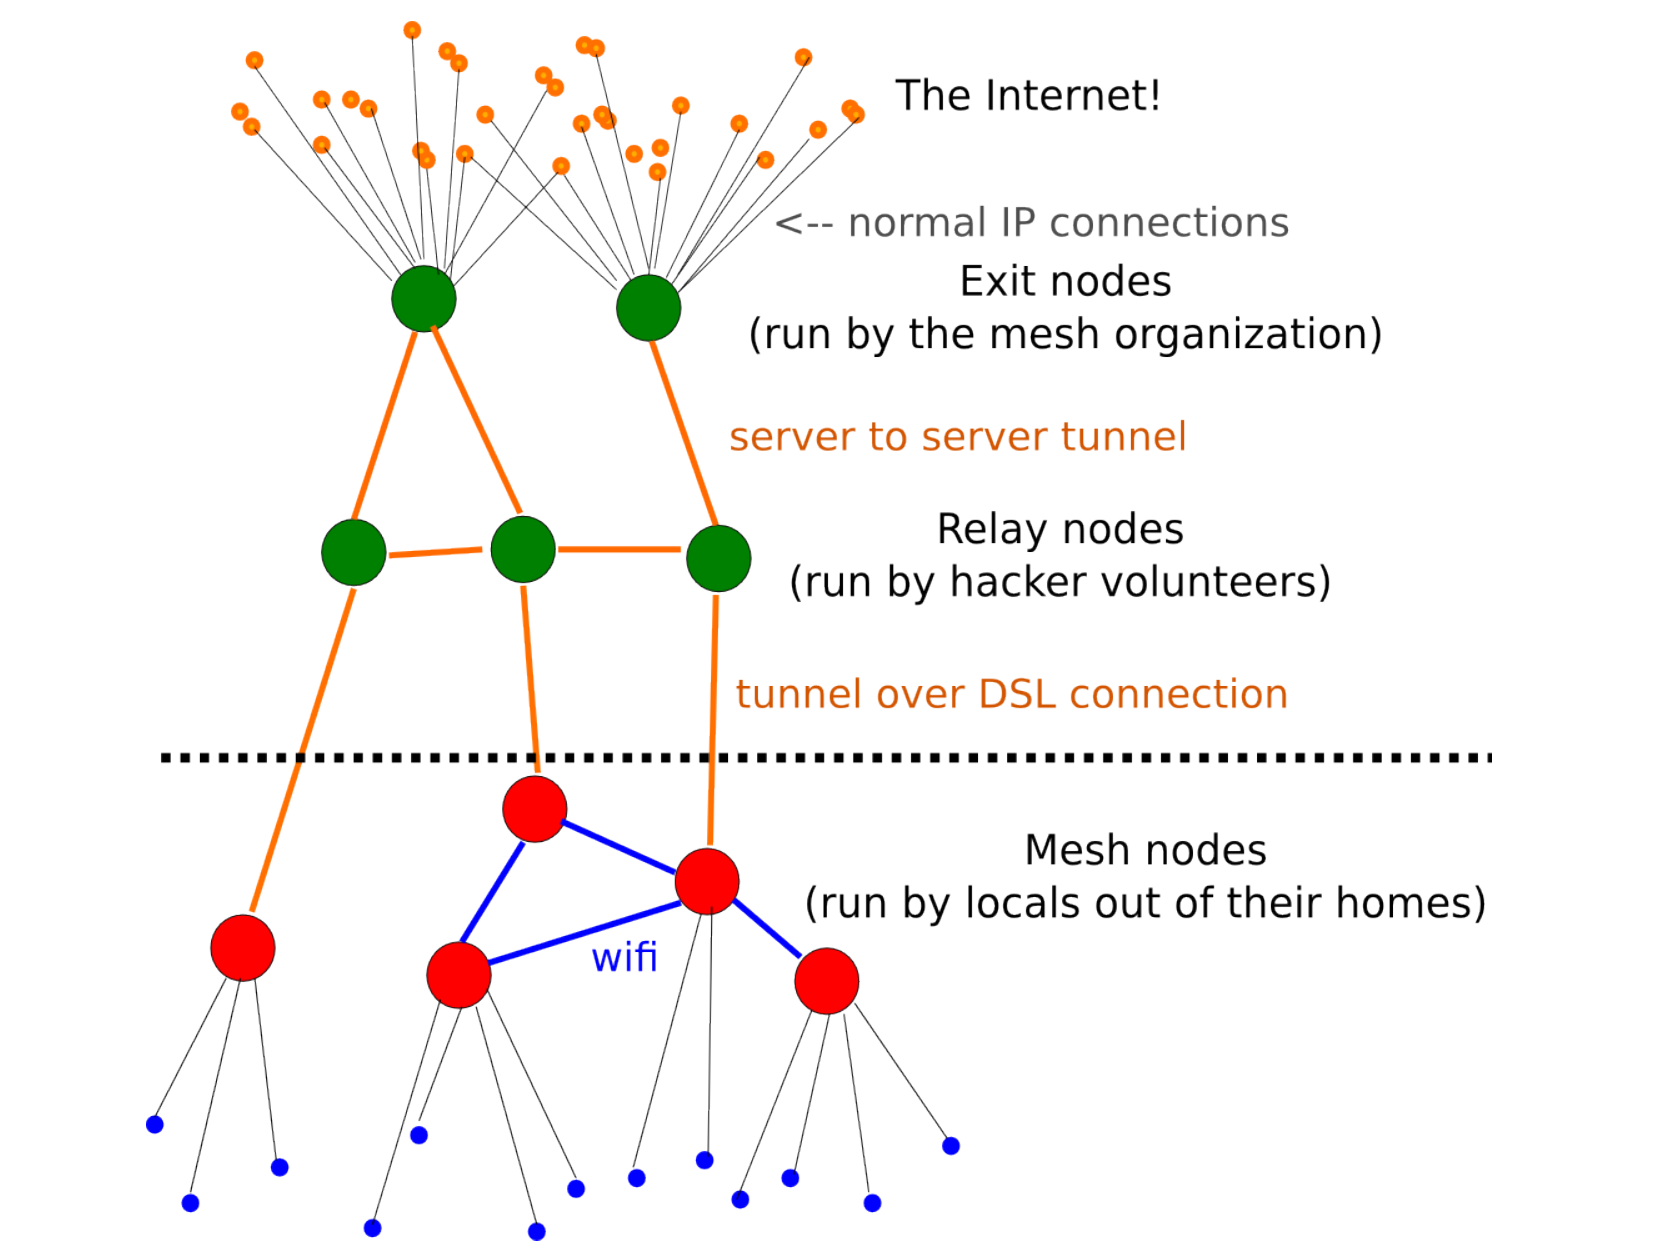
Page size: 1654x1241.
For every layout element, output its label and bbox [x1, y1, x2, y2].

picture [146, 21, 1492, 1241]
